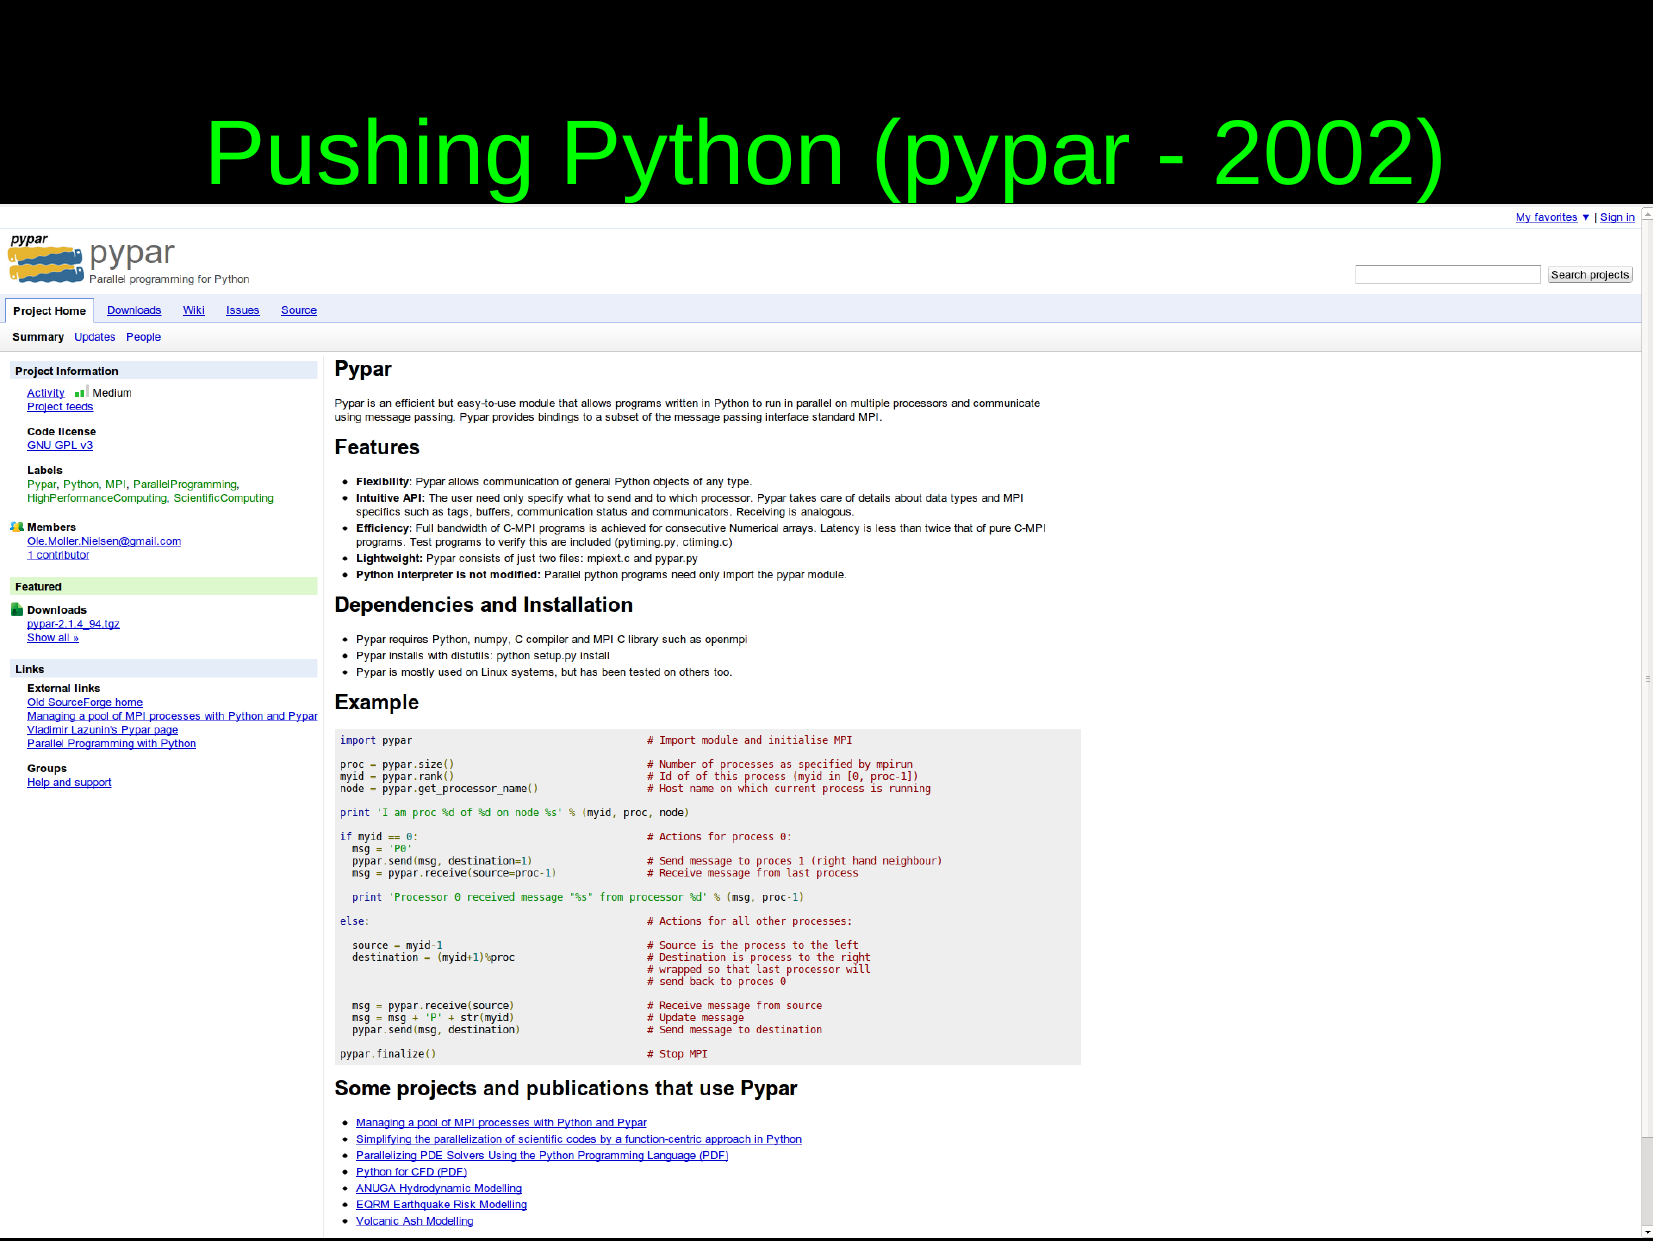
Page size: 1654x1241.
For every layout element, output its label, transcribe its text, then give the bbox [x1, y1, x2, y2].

picture [0, 204, 1653, 1238]
title Pushing Python (pypar - 2002) [82, 49, 1571, 204]
